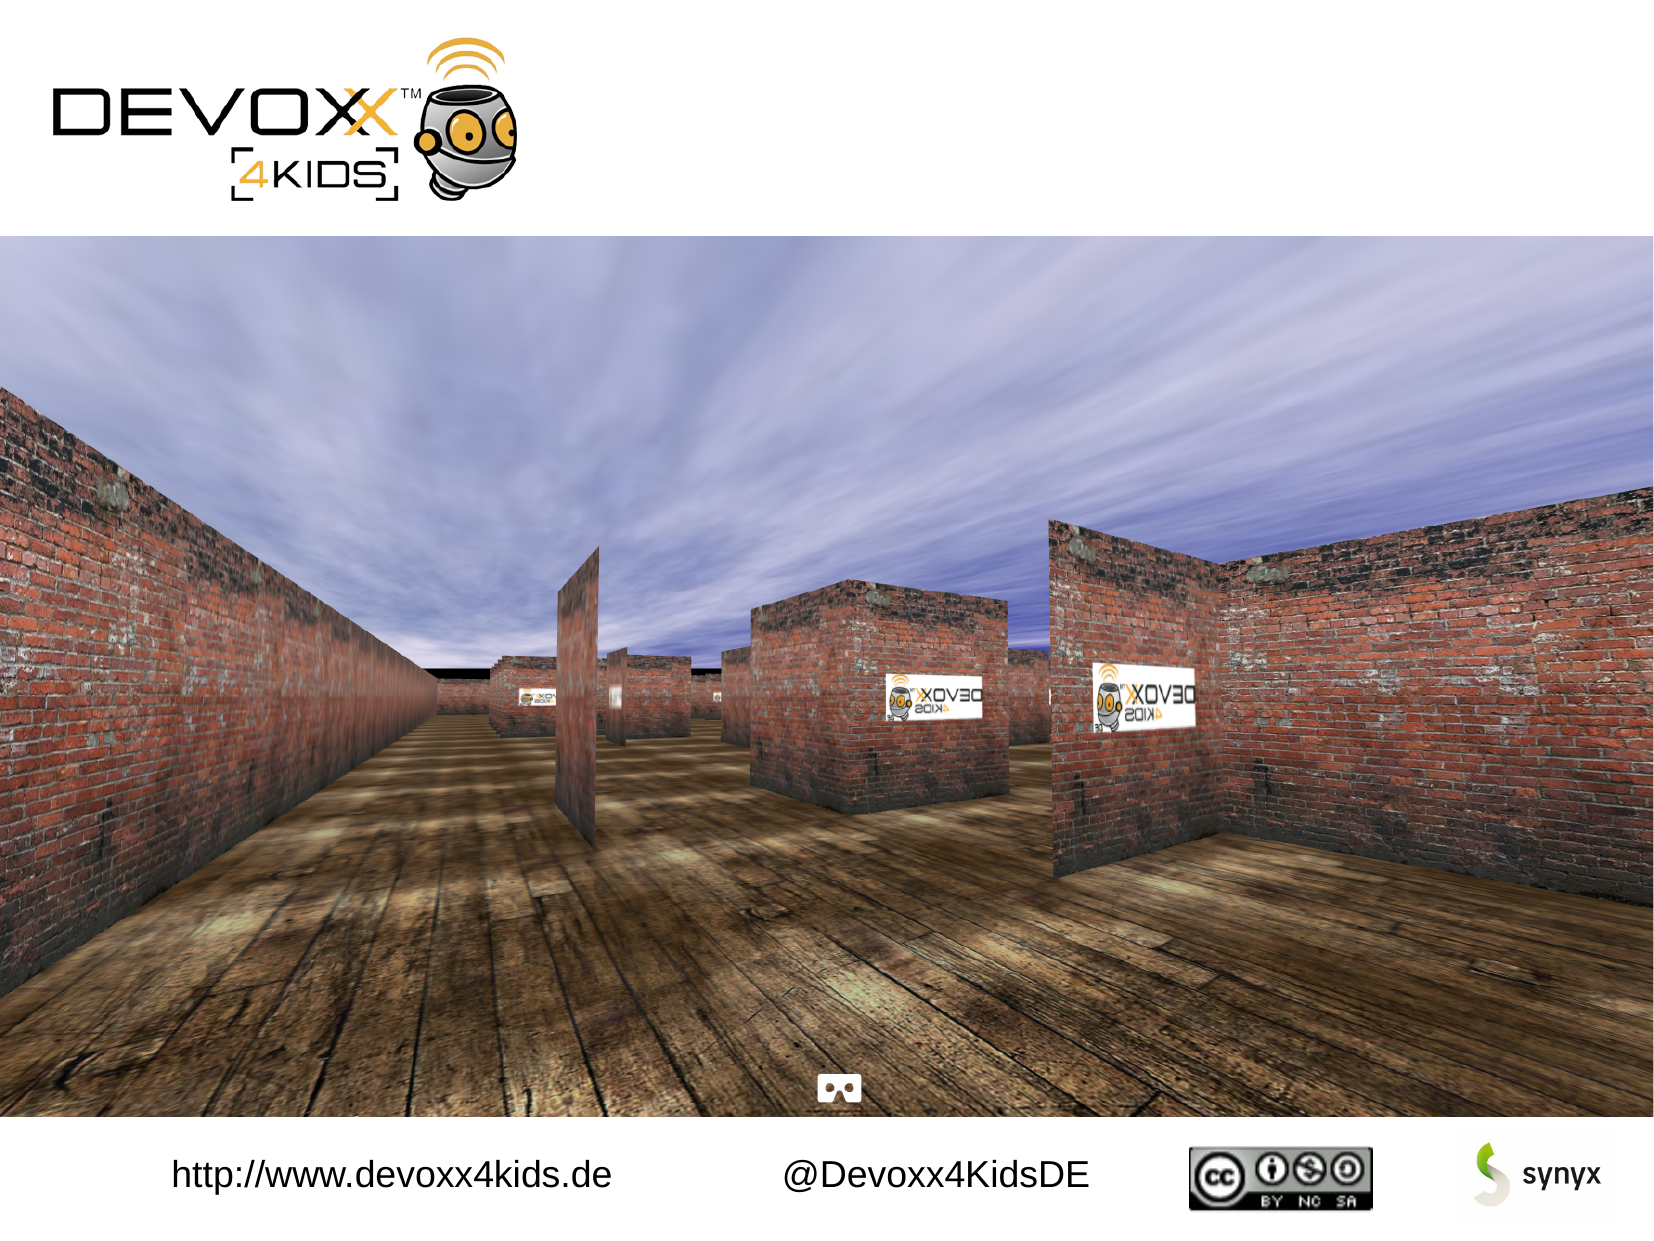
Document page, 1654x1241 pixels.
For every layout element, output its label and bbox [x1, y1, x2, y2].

picture [0, 236, 1654, 1117]
picture [53, 37, 517, 201]
picture [1189, 1146, 1373, 1213]
picture [1455, 1128, 1616, 1223]
